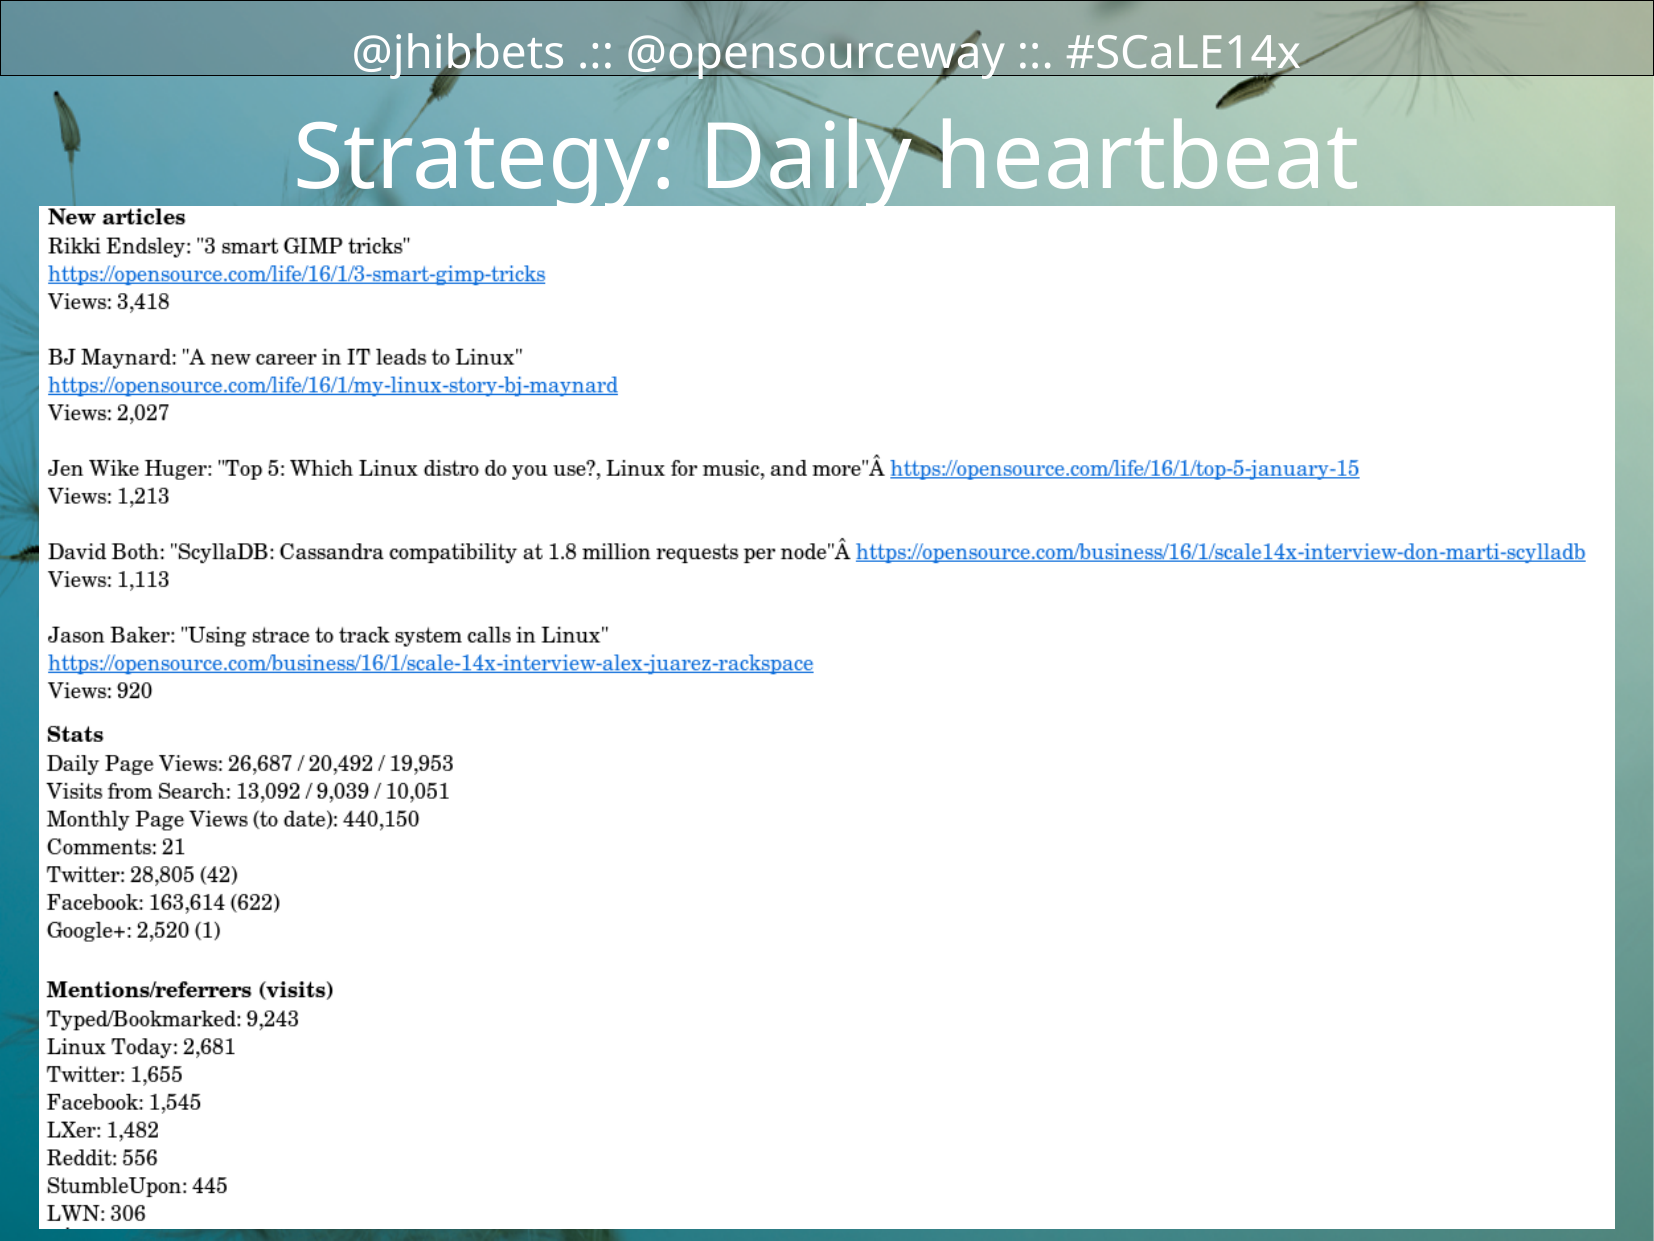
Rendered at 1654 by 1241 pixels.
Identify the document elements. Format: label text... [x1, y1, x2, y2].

title Strategy: Daily heartbeat [82, 49, 1571, 206]
picture [0, 76, 1654, 1241]
